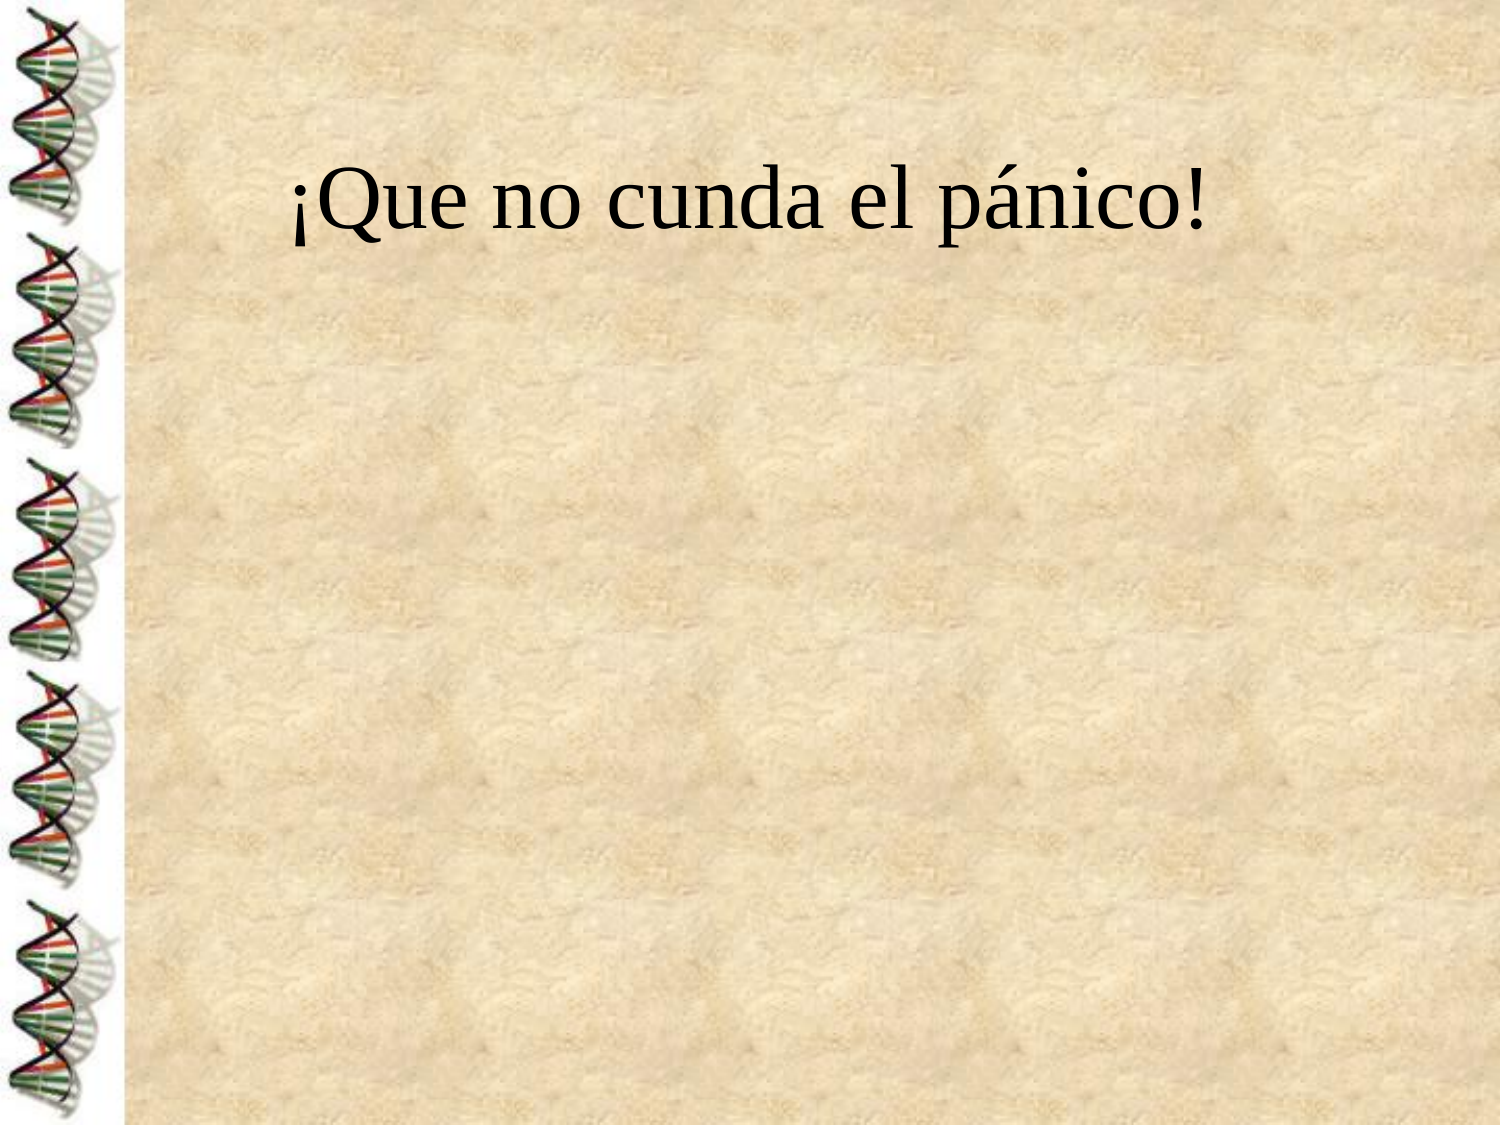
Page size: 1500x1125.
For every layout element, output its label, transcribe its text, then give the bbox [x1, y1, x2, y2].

title ¡Que no cunda el pánico! [112, 80, 1388, 308]
picture [0, 0, 1500, 1125]
